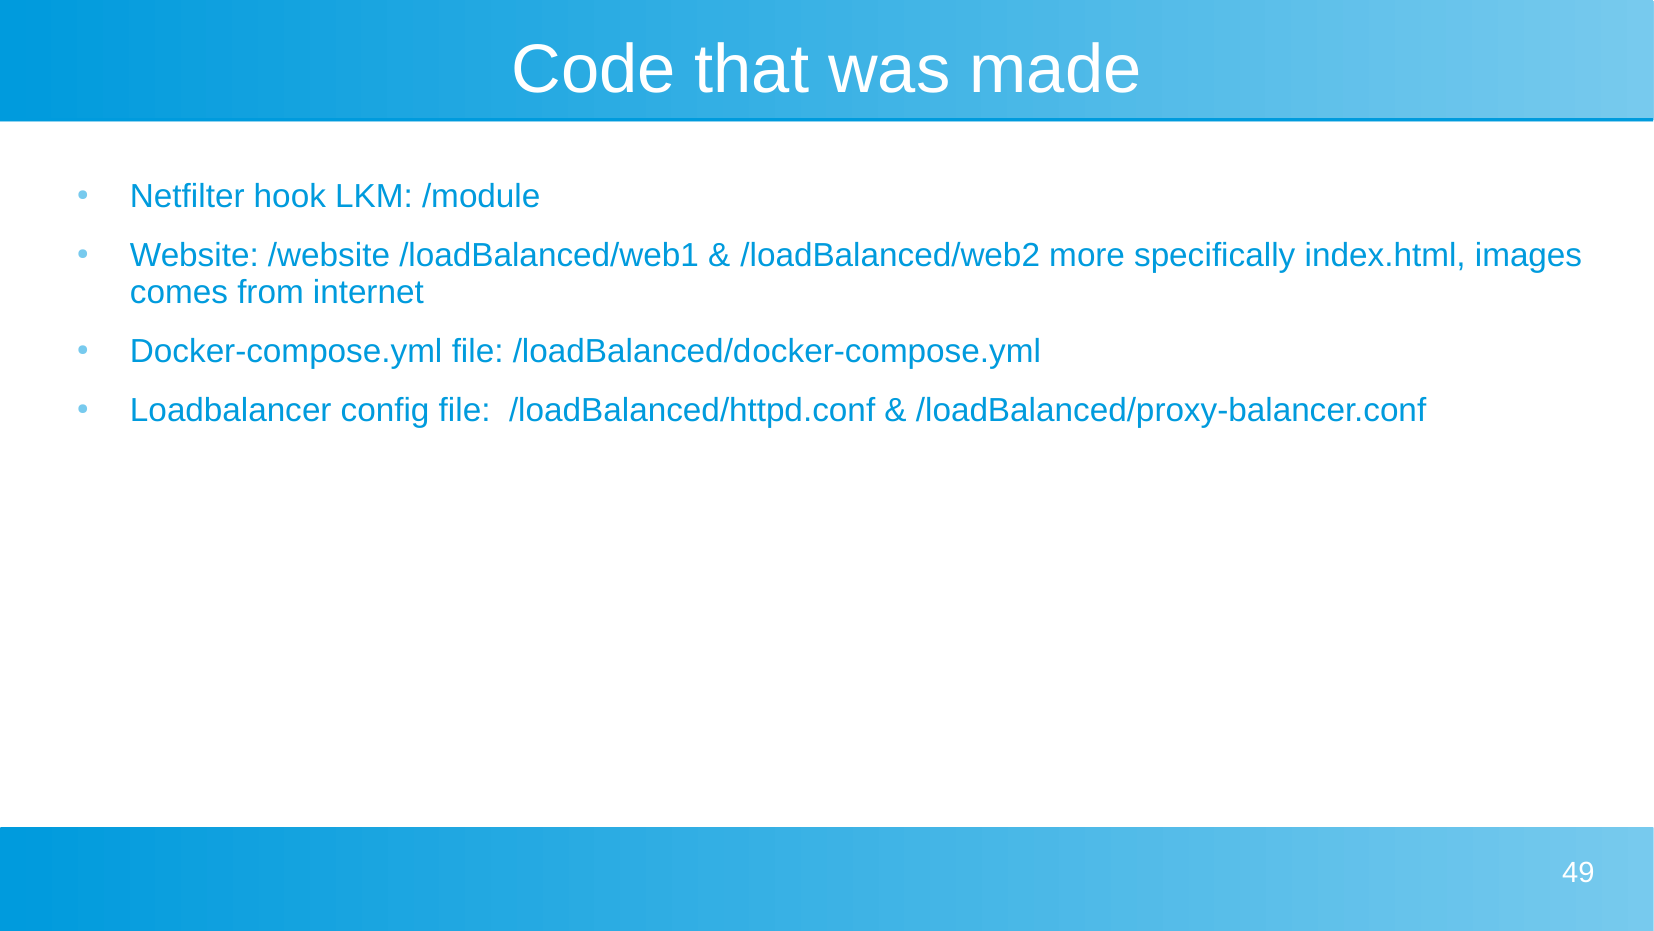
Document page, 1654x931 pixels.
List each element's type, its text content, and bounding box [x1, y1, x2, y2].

list Netfilter hook LKM: /module Website: /website /loadBalanced/web1 & /loadBalanced/web2 more specifically index.html, images comes from internet Docker-compose.yml file: /loadBalanced/docker-compose.yml Loadbalancer config file: /loadBalanced/httpd.conf & /loadBalanced/proxy-balancer.conf [59, 177, 1595, 768]
title Code that was made [59, 29, 1595, 108]
